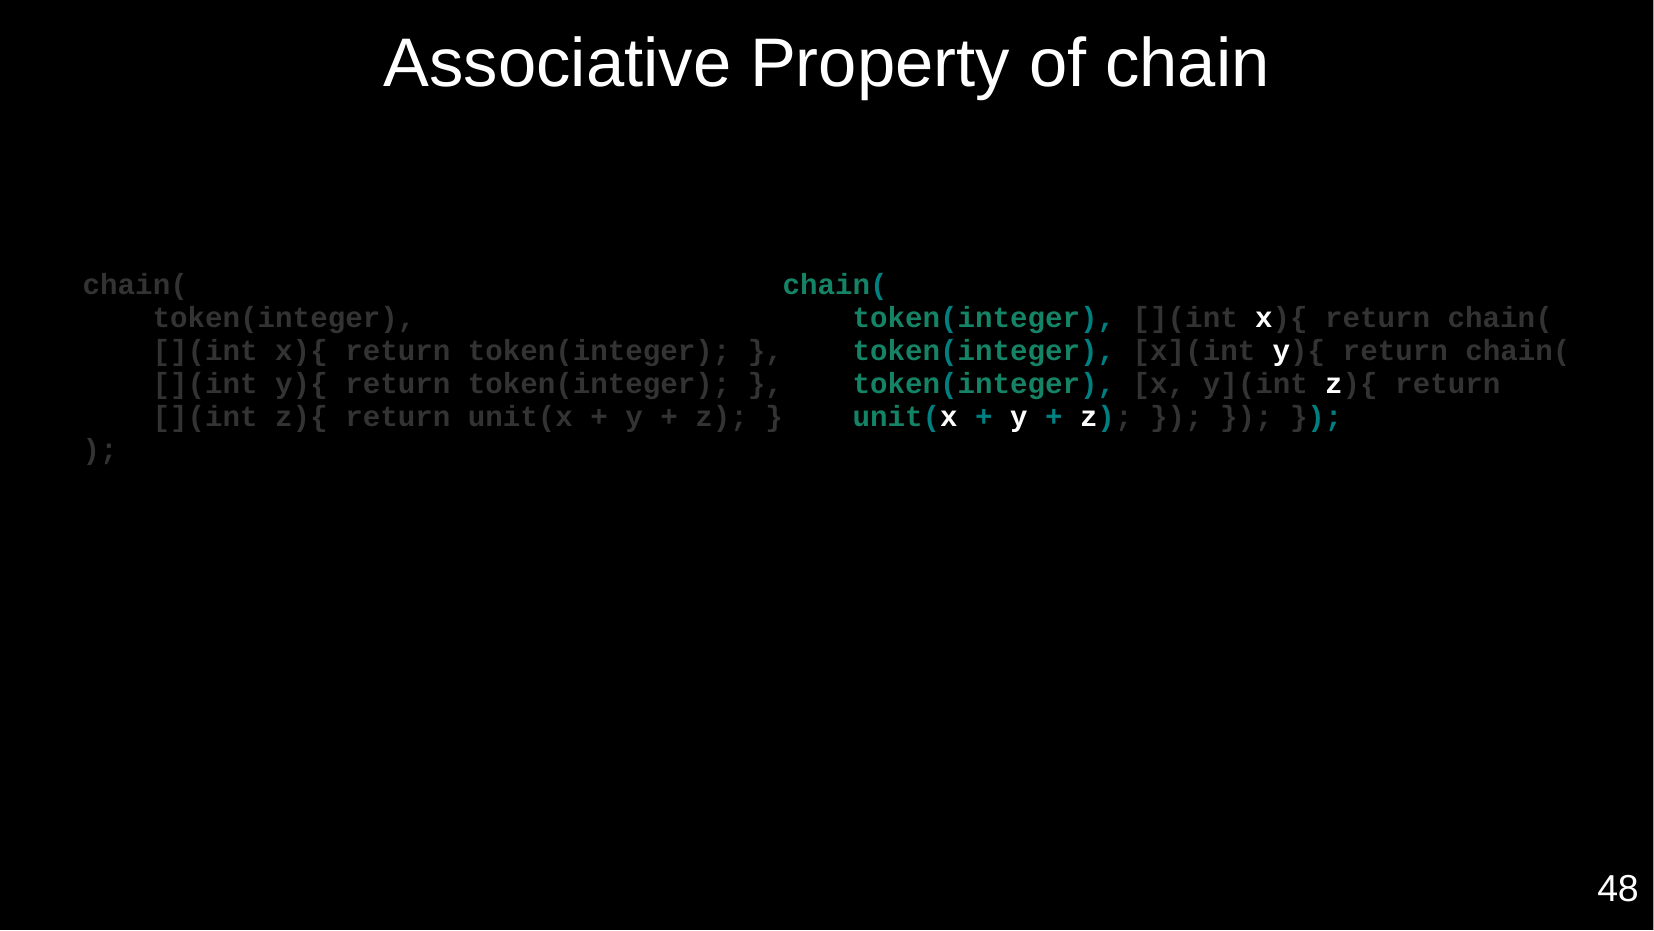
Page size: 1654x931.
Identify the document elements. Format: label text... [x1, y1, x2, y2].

text_box <number> [1024, 860, 1654, 931]
subtitle chain( chain( token(integer), token(integer), [](int x){ return chain( [](int x){ return token(integer); }, token(integer), [x](int y){ return chain( [](int y){ return token(integer); }, token(integer), [x, y](int z){ return [](int z){ return unit(x + y + z); } unit(x + y + z); }); }); }); ); [82, 121, 1571, 898]
title Associative Property of chain [82, 4, 1571, 121]
